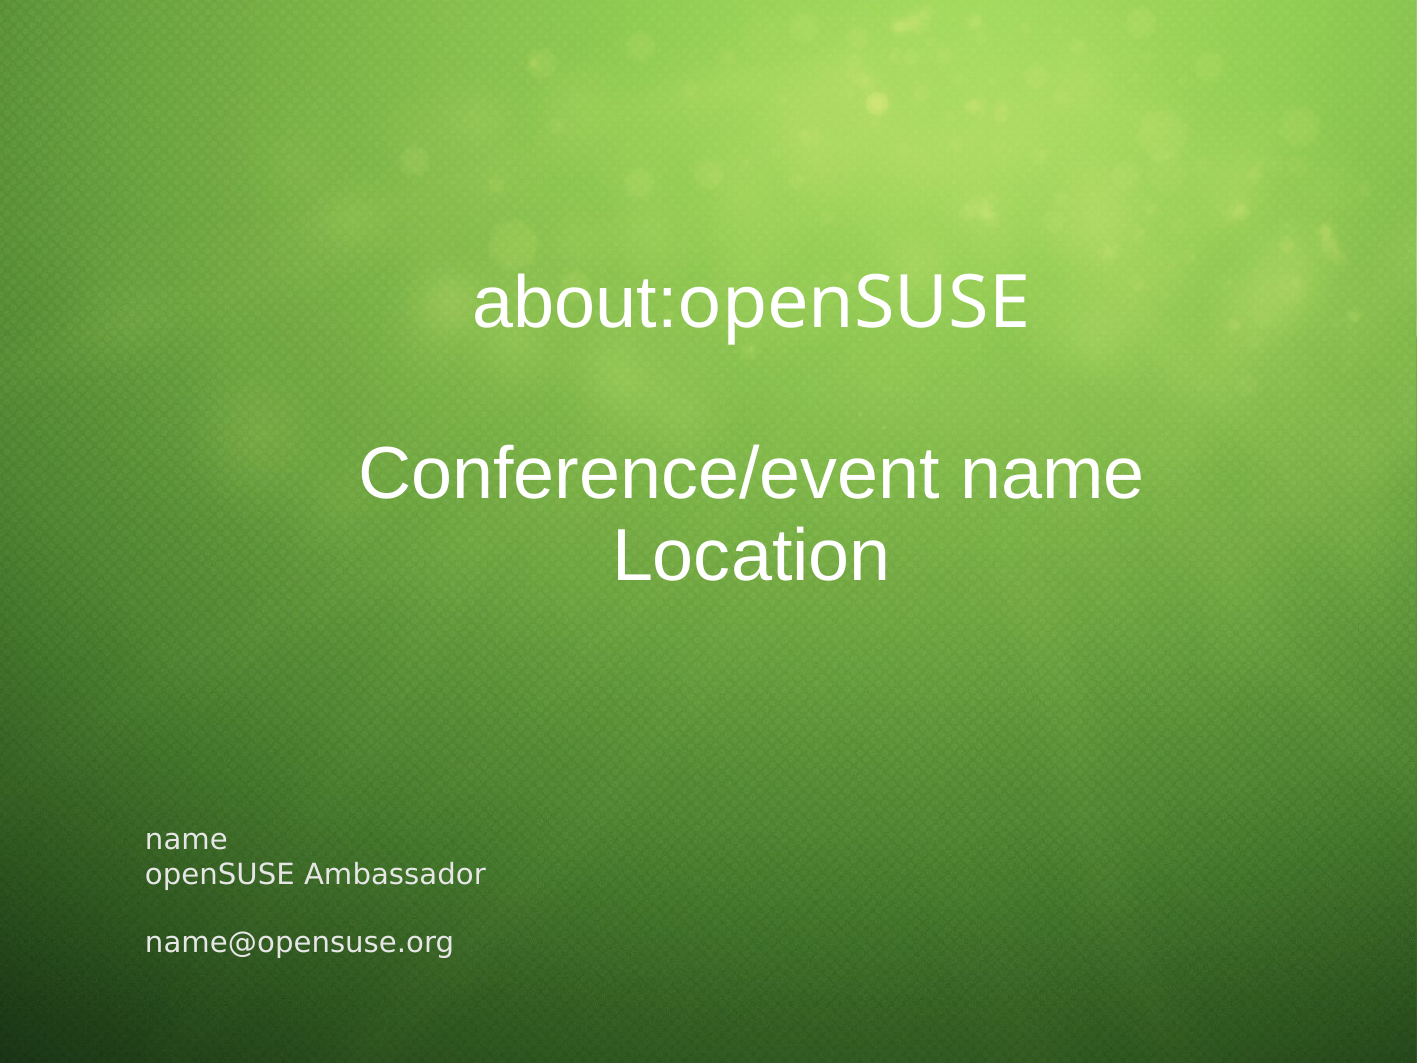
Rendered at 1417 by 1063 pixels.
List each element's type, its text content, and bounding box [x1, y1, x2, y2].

title about:openSUSE Conference/event name Location [145, 215, 1358, 631]
subtitle name openSUSE Ambassador name@opensuse.org [144, 813, 768, 969]
picture [0, 0, 1417, 1063]
